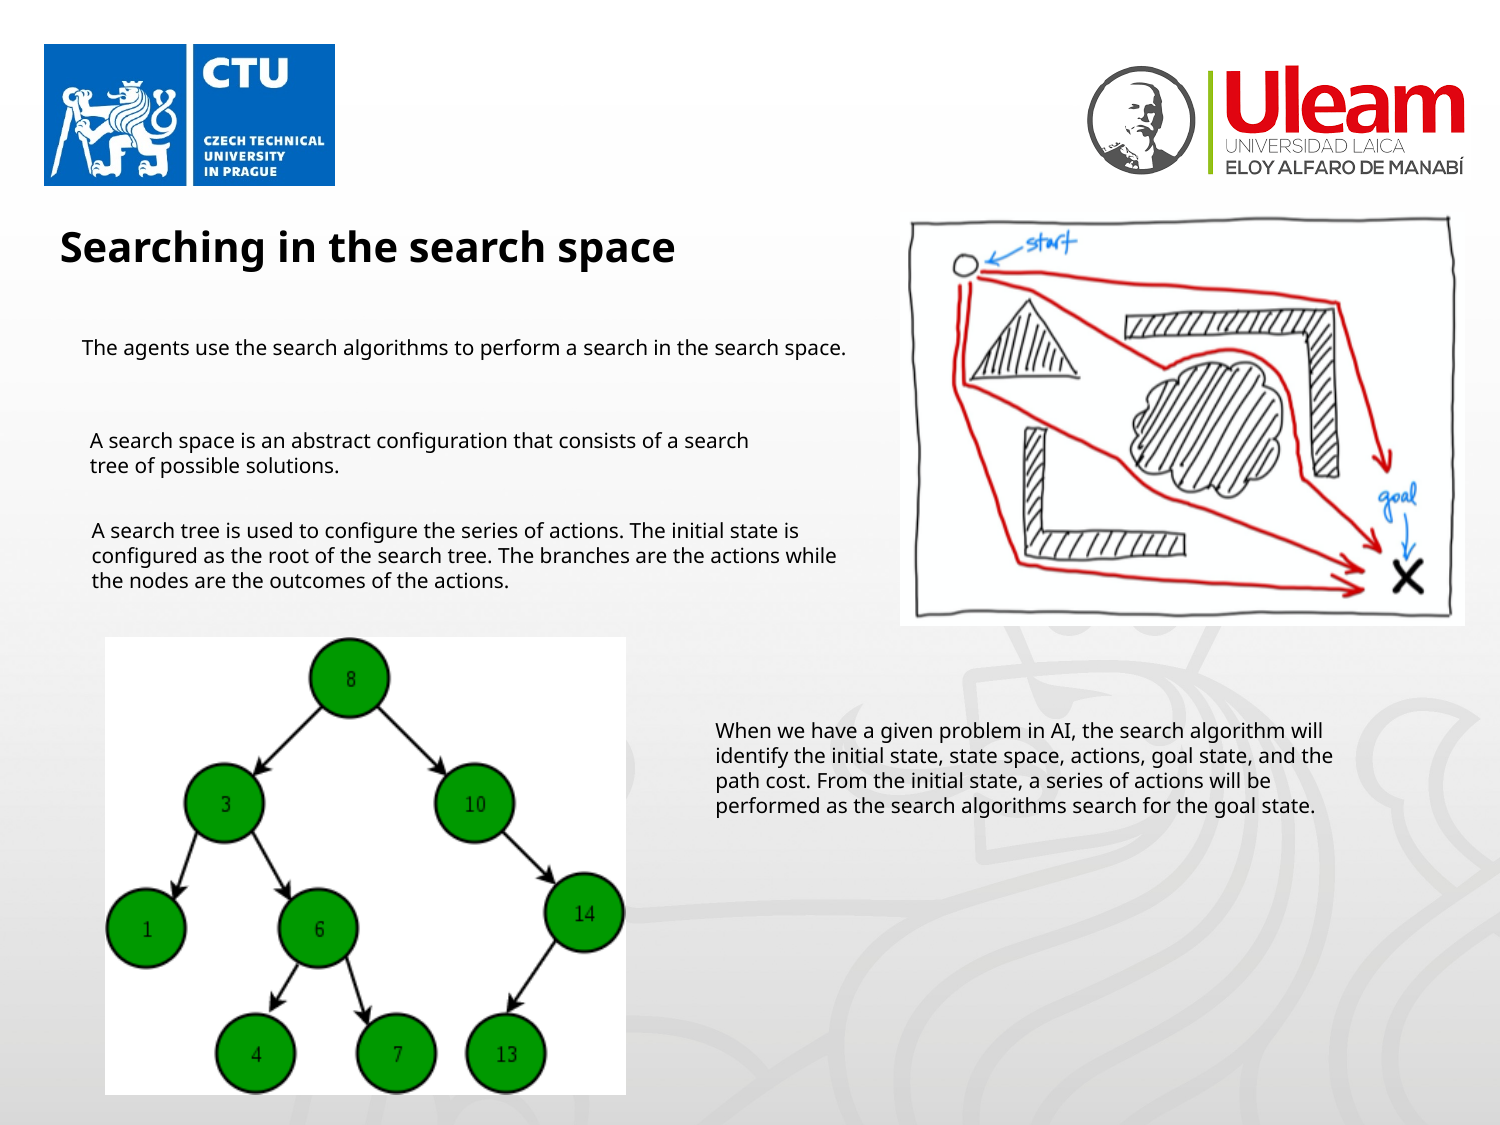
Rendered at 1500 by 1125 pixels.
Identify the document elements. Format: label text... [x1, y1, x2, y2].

text_box The agents use the search algorithms to perform a search in the search space. [67, 327, 916, 392]
text_box When we have a given problem in AI, the search algorithm will identify the initial state, state space, actions, goal state, and the path cost. From the initial state, a series of actions will be performed as the search algorithms search for the goal state. [700, 710, 1381, 850]
title Searching in the search space [45, 212, 900, 328]
picture [0, 0, 1500, 1125]
text_box A search tree is used to configure the series of actions. The initial state is configured as the root of the search tree. The branches are the actions while the nodes are the outcomes of the actions. [76, 510, 871, 601]
text_box A search space is an abstract configuration that consists of a search tree of possible solutions. [75, 420, 781, 485]
